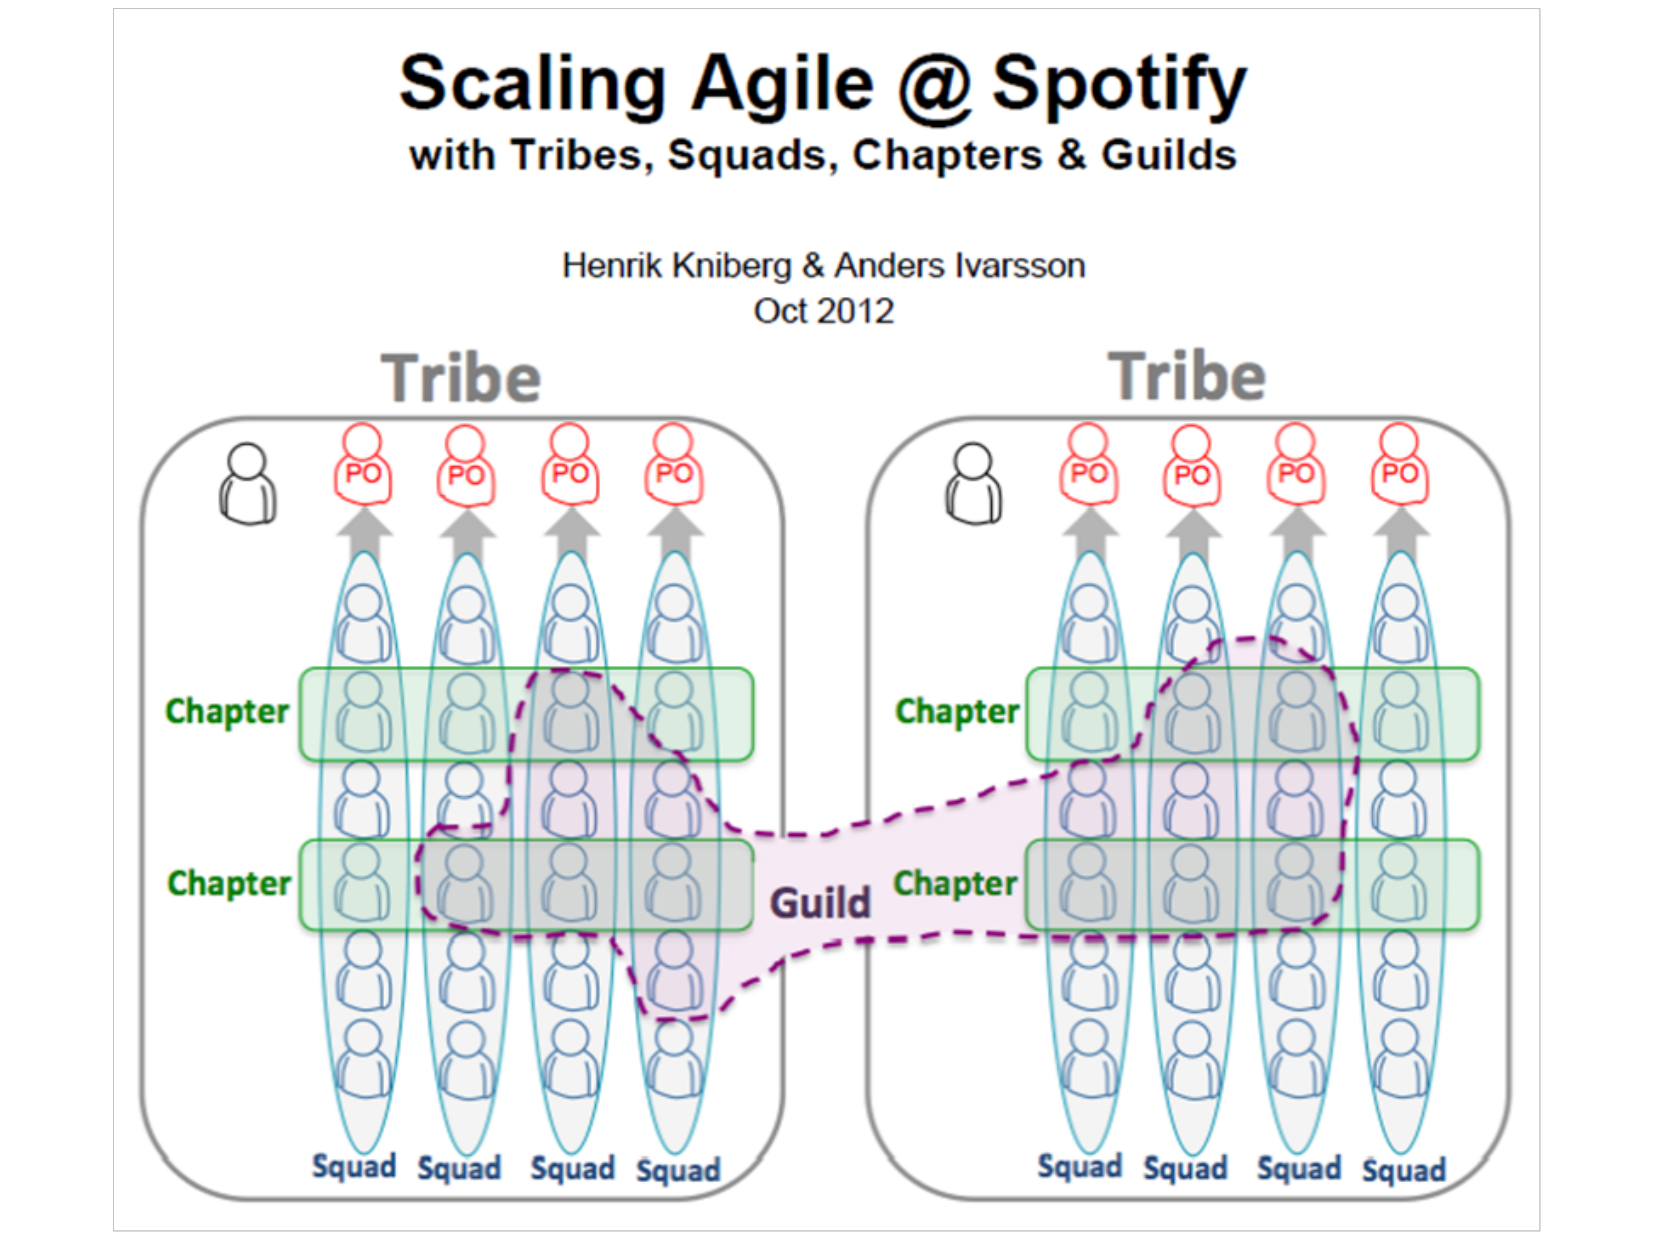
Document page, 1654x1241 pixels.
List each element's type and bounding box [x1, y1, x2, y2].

picture [112, 7, 1542, 1233]
